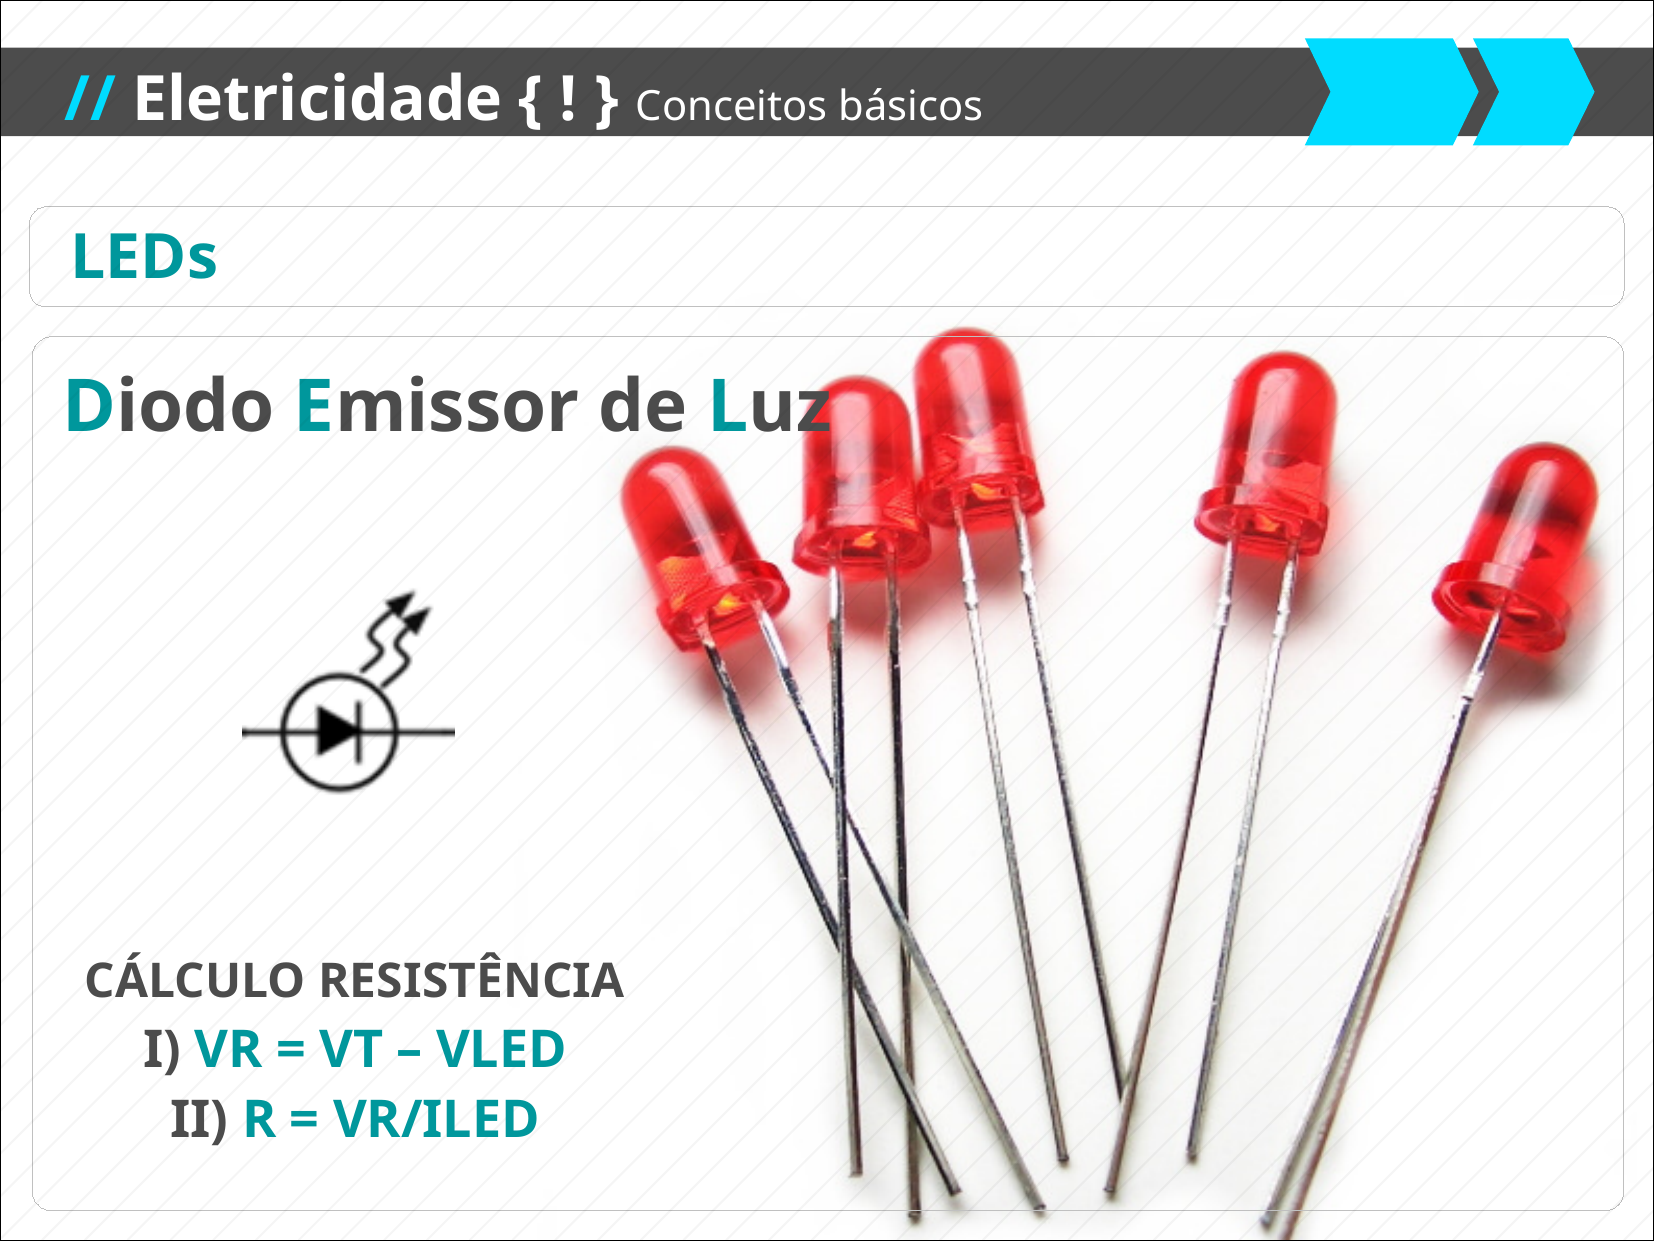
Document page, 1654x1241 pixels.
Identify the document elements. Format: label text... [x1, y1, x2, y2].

text_box CÁLCULO RESISTÊNCIA I) VR = VT – VLED II) R = VR/ILED [70, 938, 646, 1187]
text_box [0, 0, 1654, 1241]
text_box // Eletricidade { ! } Conceitos básicos [50, 32, 1054, 144]
